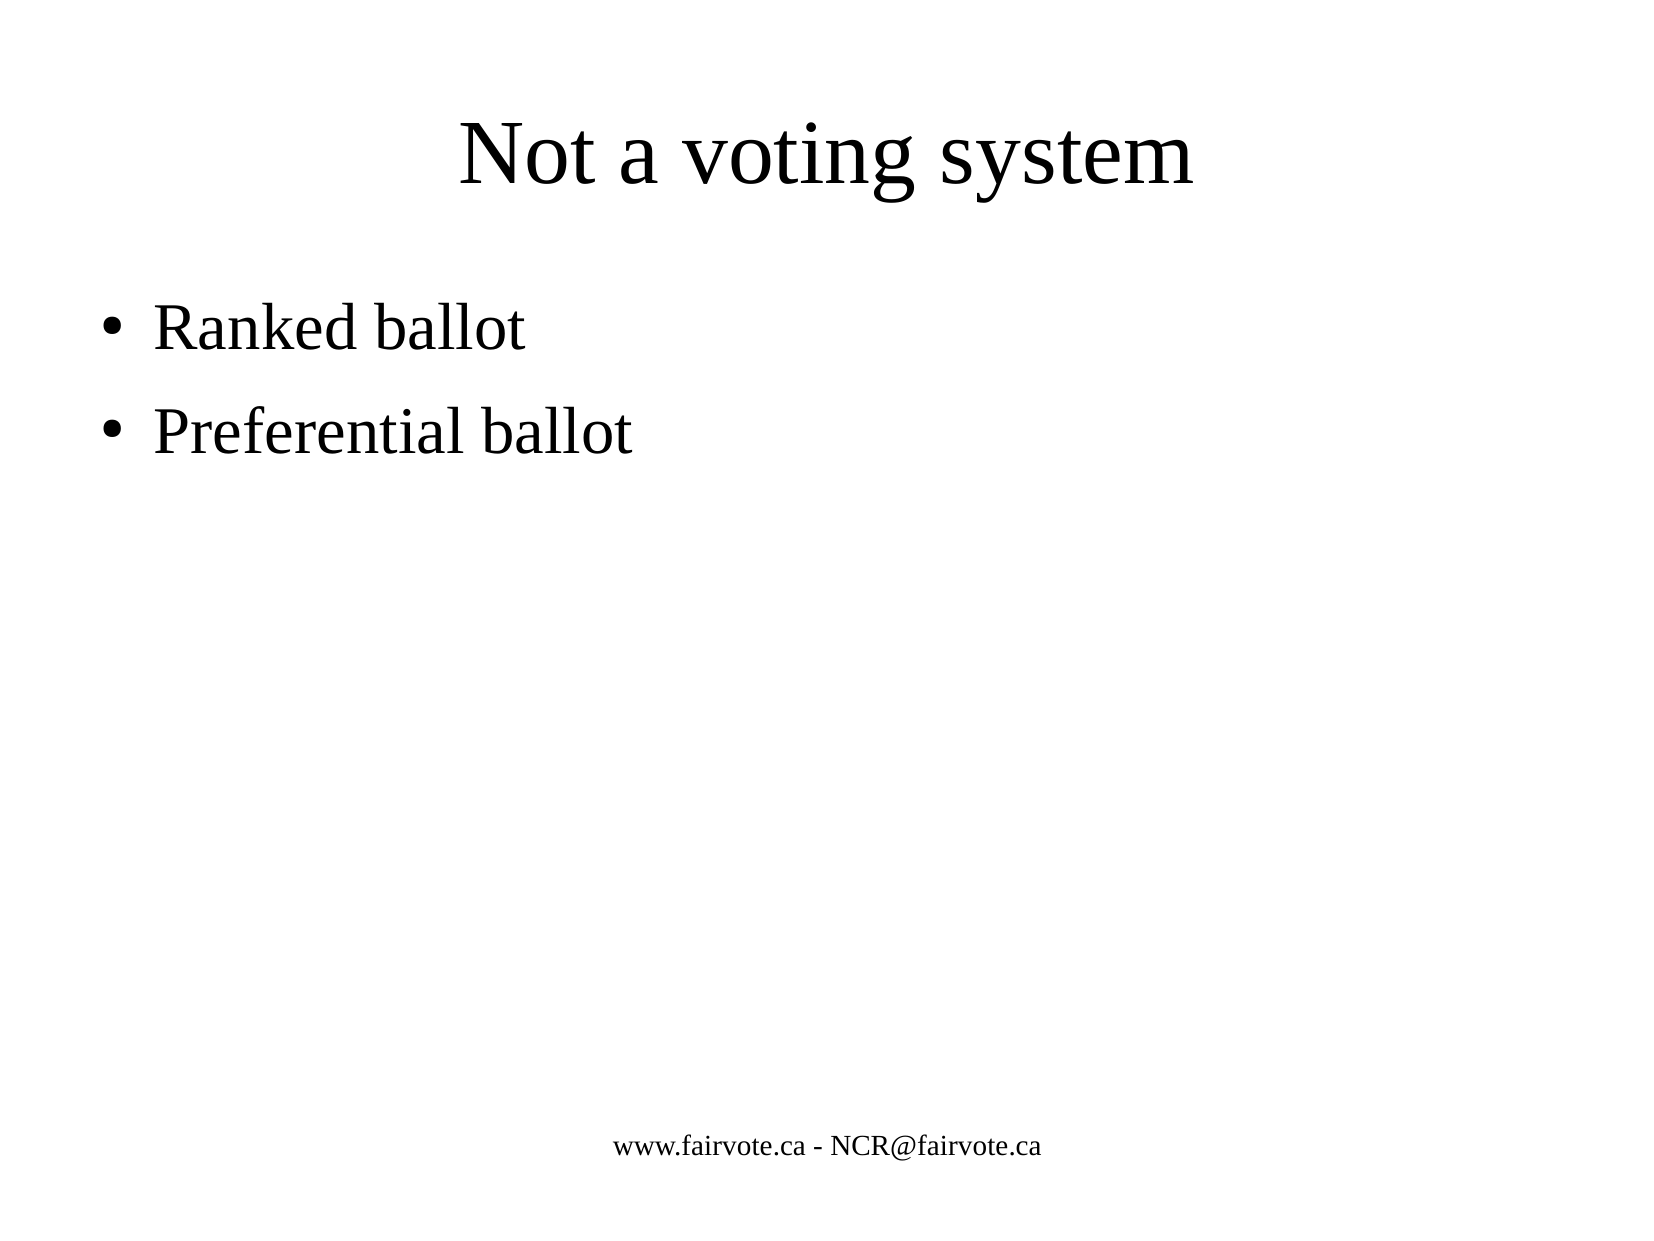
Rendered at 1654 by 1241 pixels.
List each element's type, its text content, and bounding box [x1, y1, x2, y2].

list Ranked ballot Preferential ballot [82, 290, 1538, 1010]
title Not a voting system [82, 49, 1571, 257]
